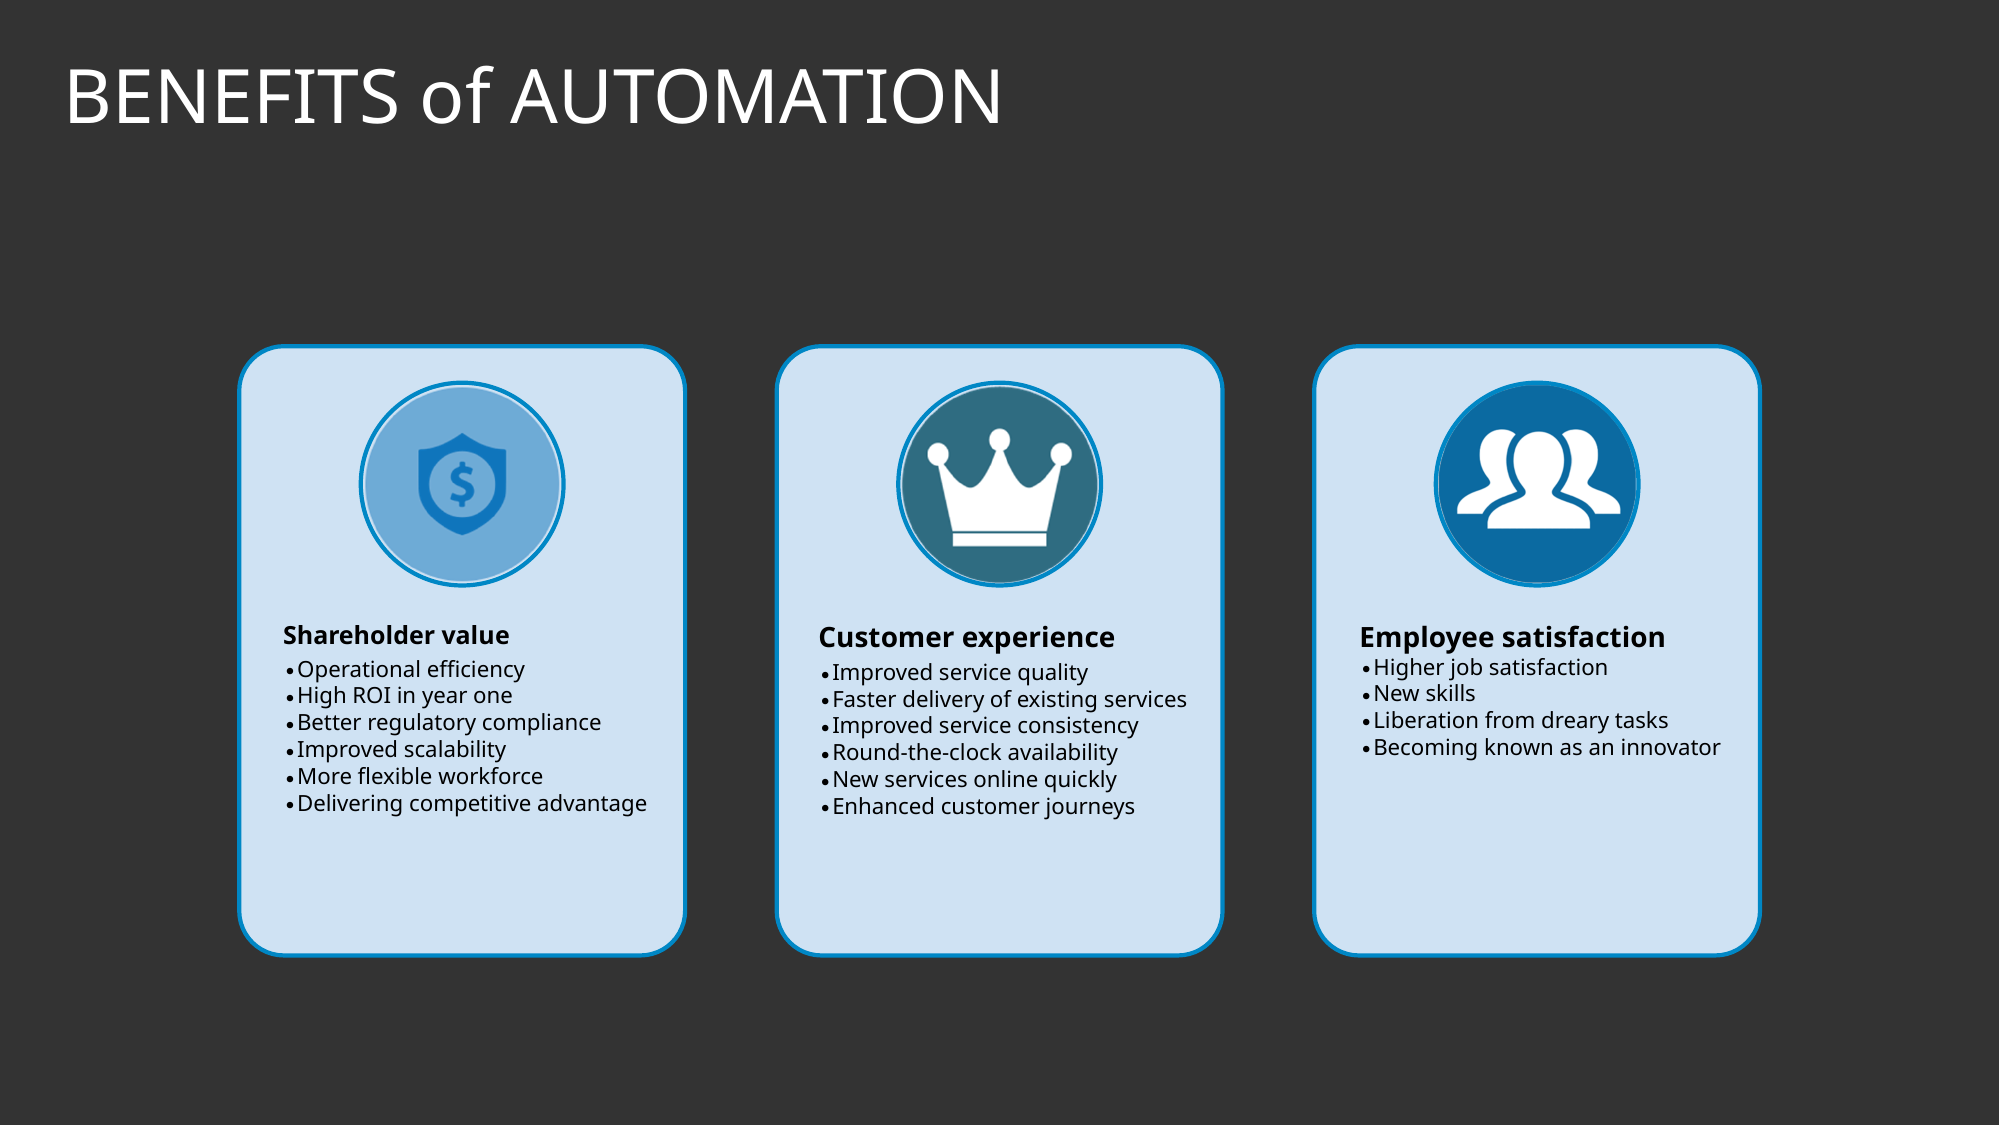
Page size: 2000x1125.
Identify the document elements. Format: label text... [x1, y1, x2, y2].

text_box Employee satisfaction Higher job satisfaction New skills Liberation from dreary tasks Becoming known as an innovator [1314, 346, 1761, 956]
text_box [1435, 382, 1639, 586]
text_box [898, 382, 1102, 586]
text_box [360, 382, 564, 586]
text_box Customer experience Improved service quality Faster delivery of existing services Improved service consistency Round-the-clock availability New services online quickly Enhanced customer journeys [776, 346, 1223, 956]
text_box BENEFITS of AUTOMATION [63, 61, 1242, 172]
text_box Shareholder value Operational efficiency High ROI in year one Better regulatory compliance Improved scalability More flexible workforce Delivering competitive advantage [239, 346, 686, 956]
